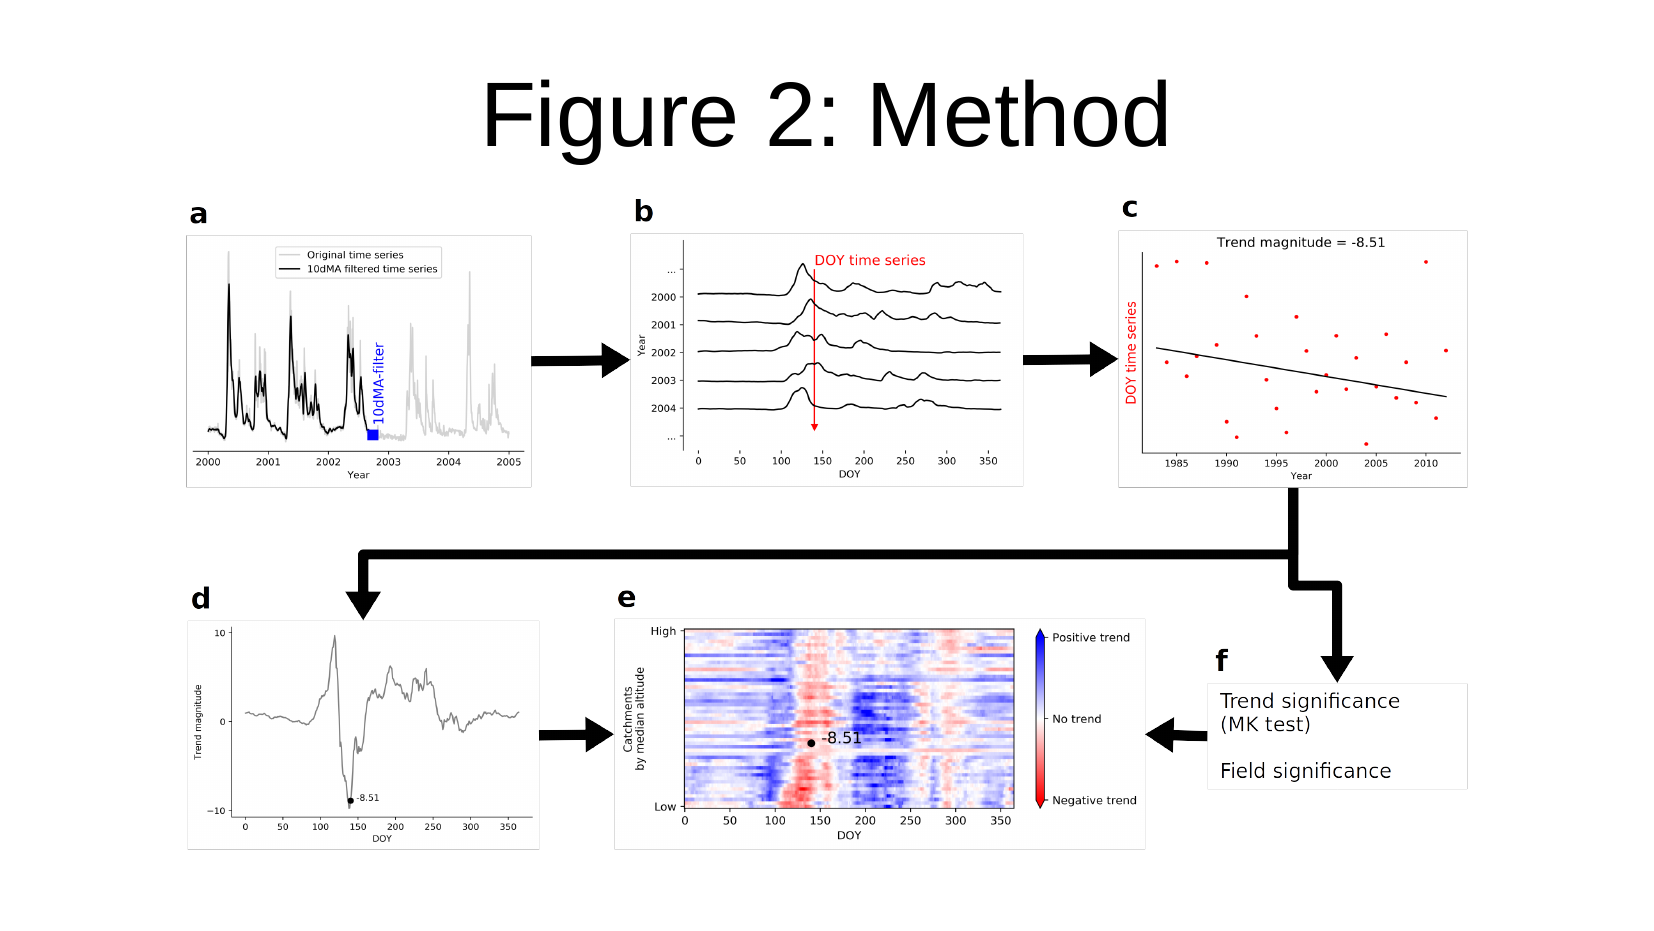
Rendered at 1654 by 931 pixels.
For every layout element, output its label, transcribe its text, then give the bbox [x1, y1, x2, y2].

title Figure 2: Method [82, 37, 1571, 193]
picture [112, 145, 1568, 926]
